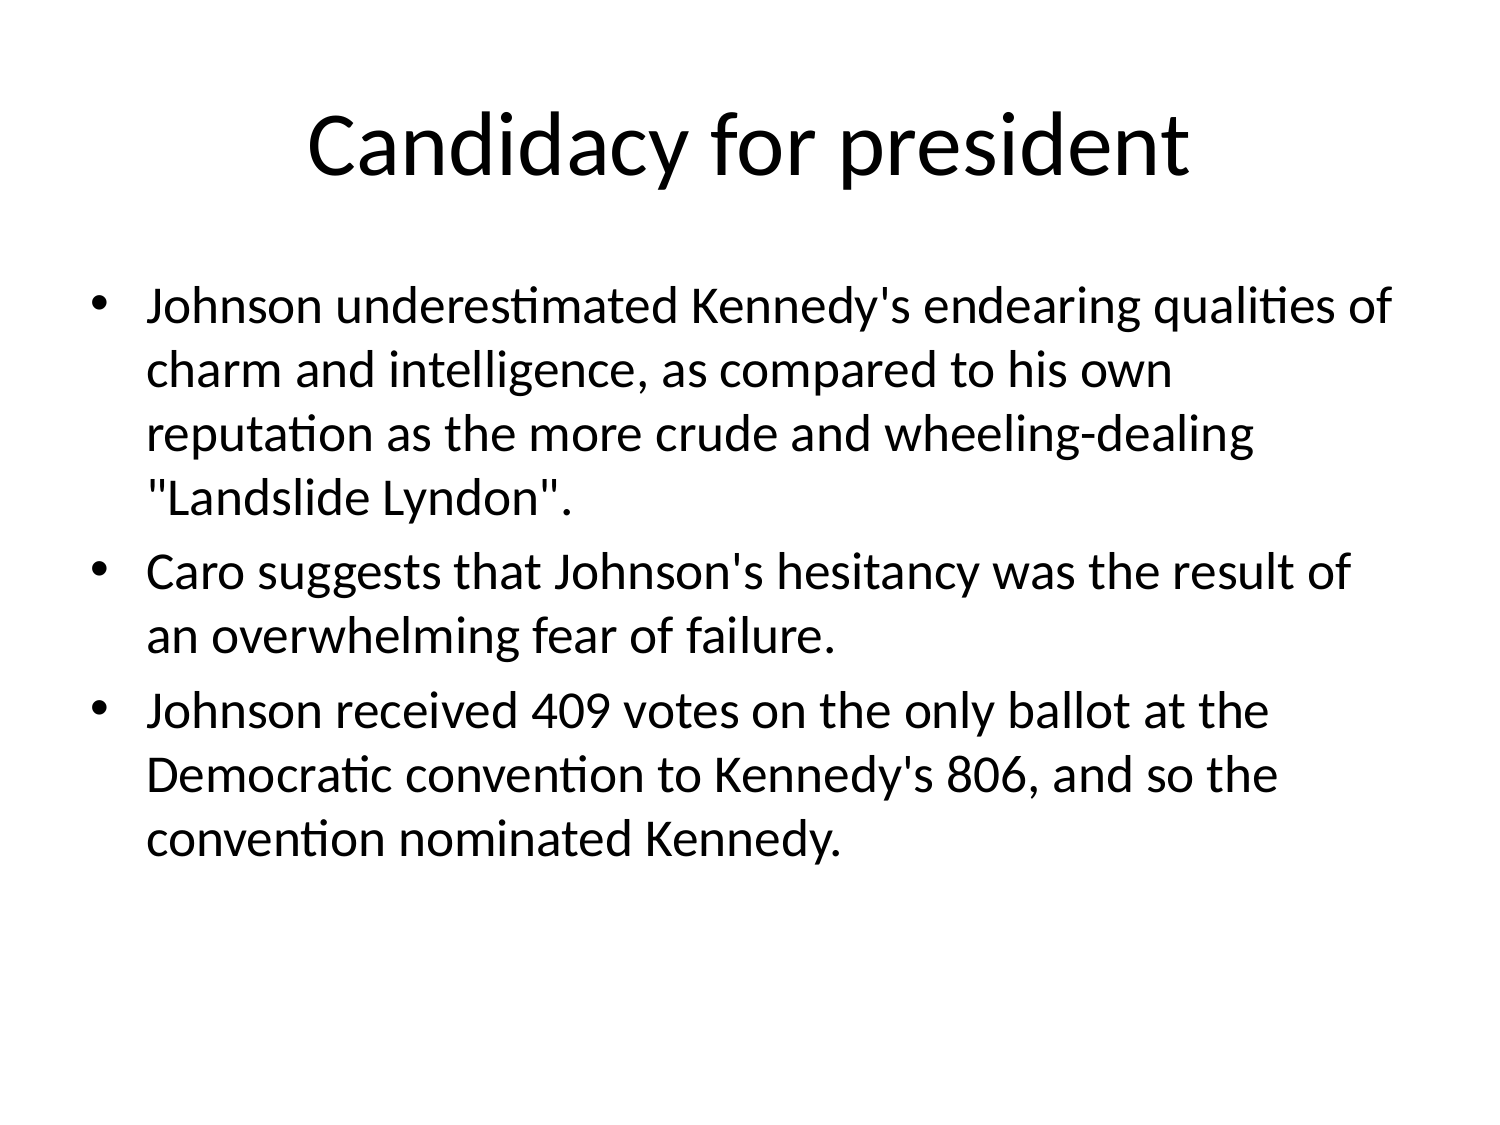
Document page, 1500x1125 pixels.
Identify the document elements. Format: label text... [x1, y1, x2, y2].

list Johnson underestimated Kennedy's endearing qualities of charm and intelligence, as compared to his own reputation as the more crude and wheeling-dealing "Landslide Lyndon". Caro suggests that Johnson's hesitancy was the result of an overwhelming fear of failure. Johnson received 409 votes on the only ballot at the Democratic convention to Kennedy's 806, and so the convention nominated Kennedy. [75, 262, 1425, 1005]
title Candidacy for president [75, 45, 1425, 233]
